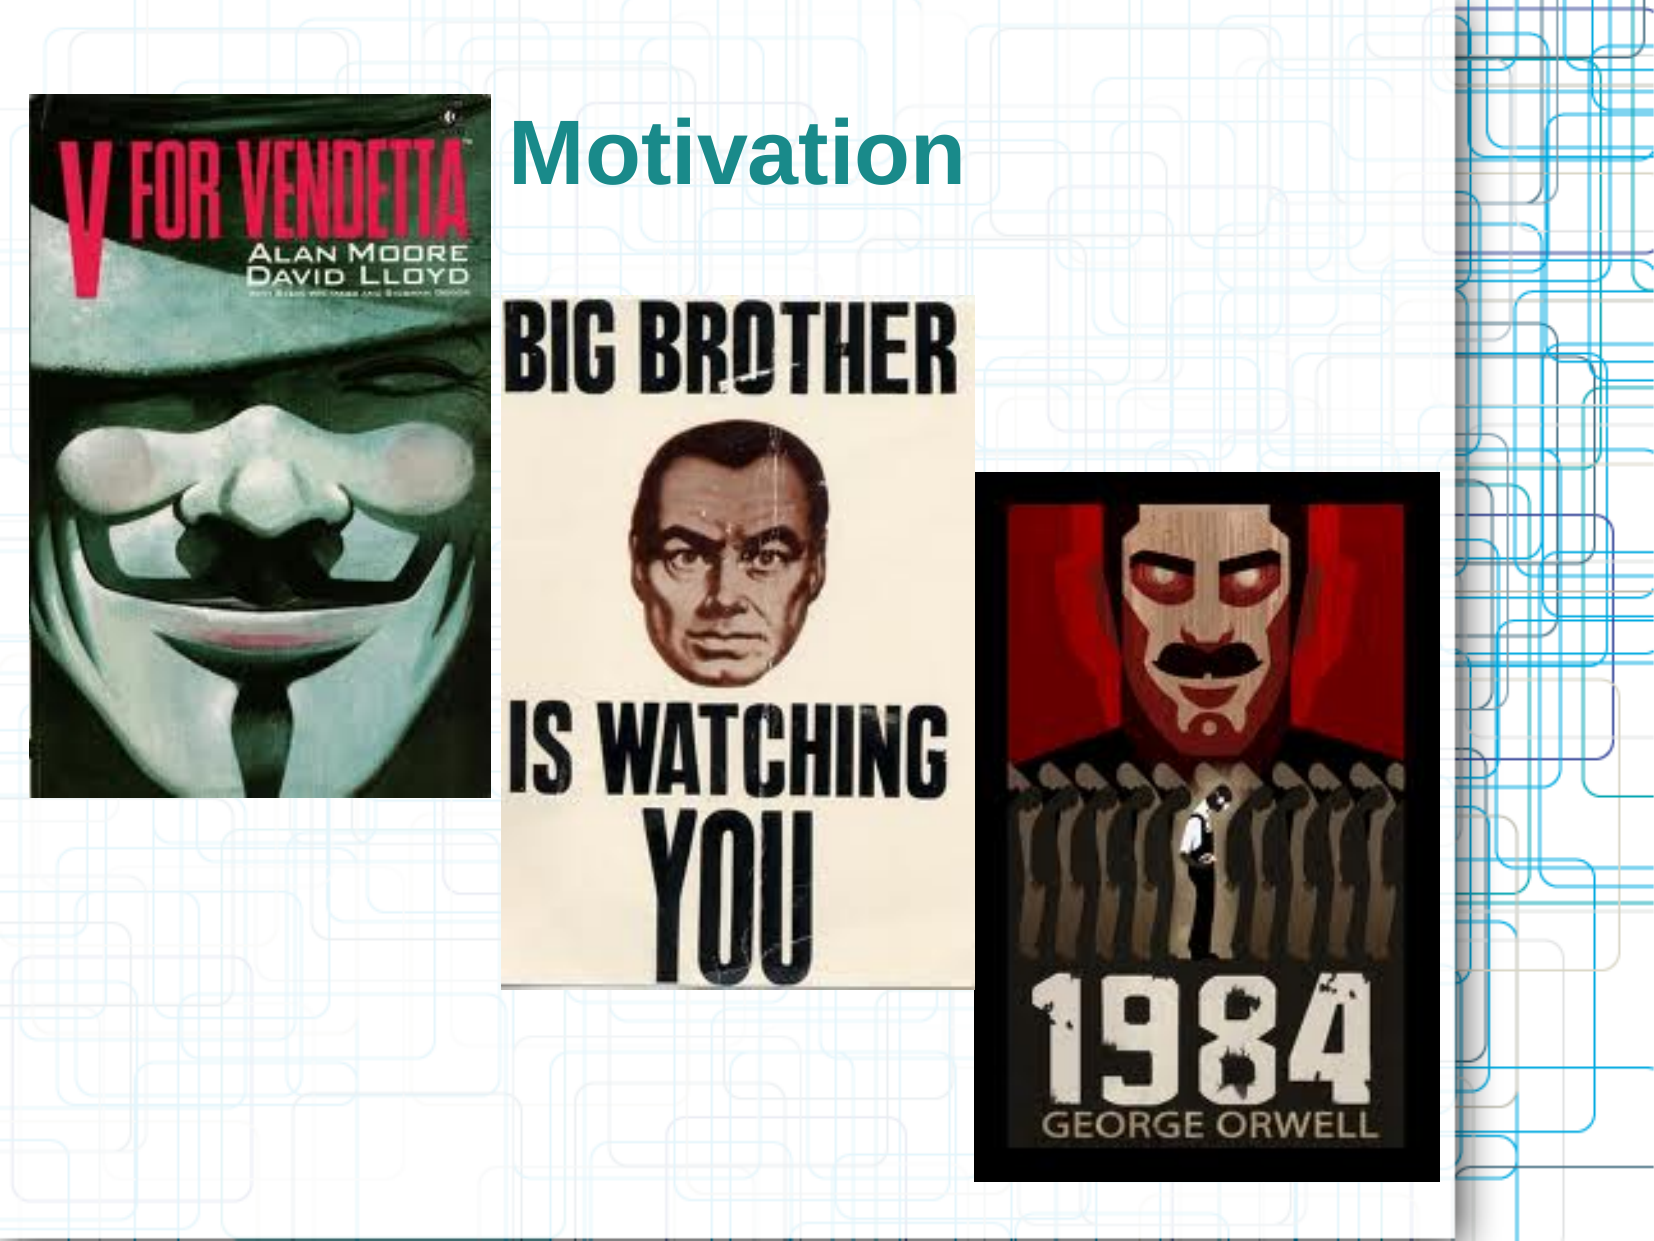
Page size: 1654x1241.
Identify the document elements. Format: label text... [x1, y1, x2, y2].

picture [0, 0, 1654, 1241]
title Motivation [59, 49, 1418, 257]
